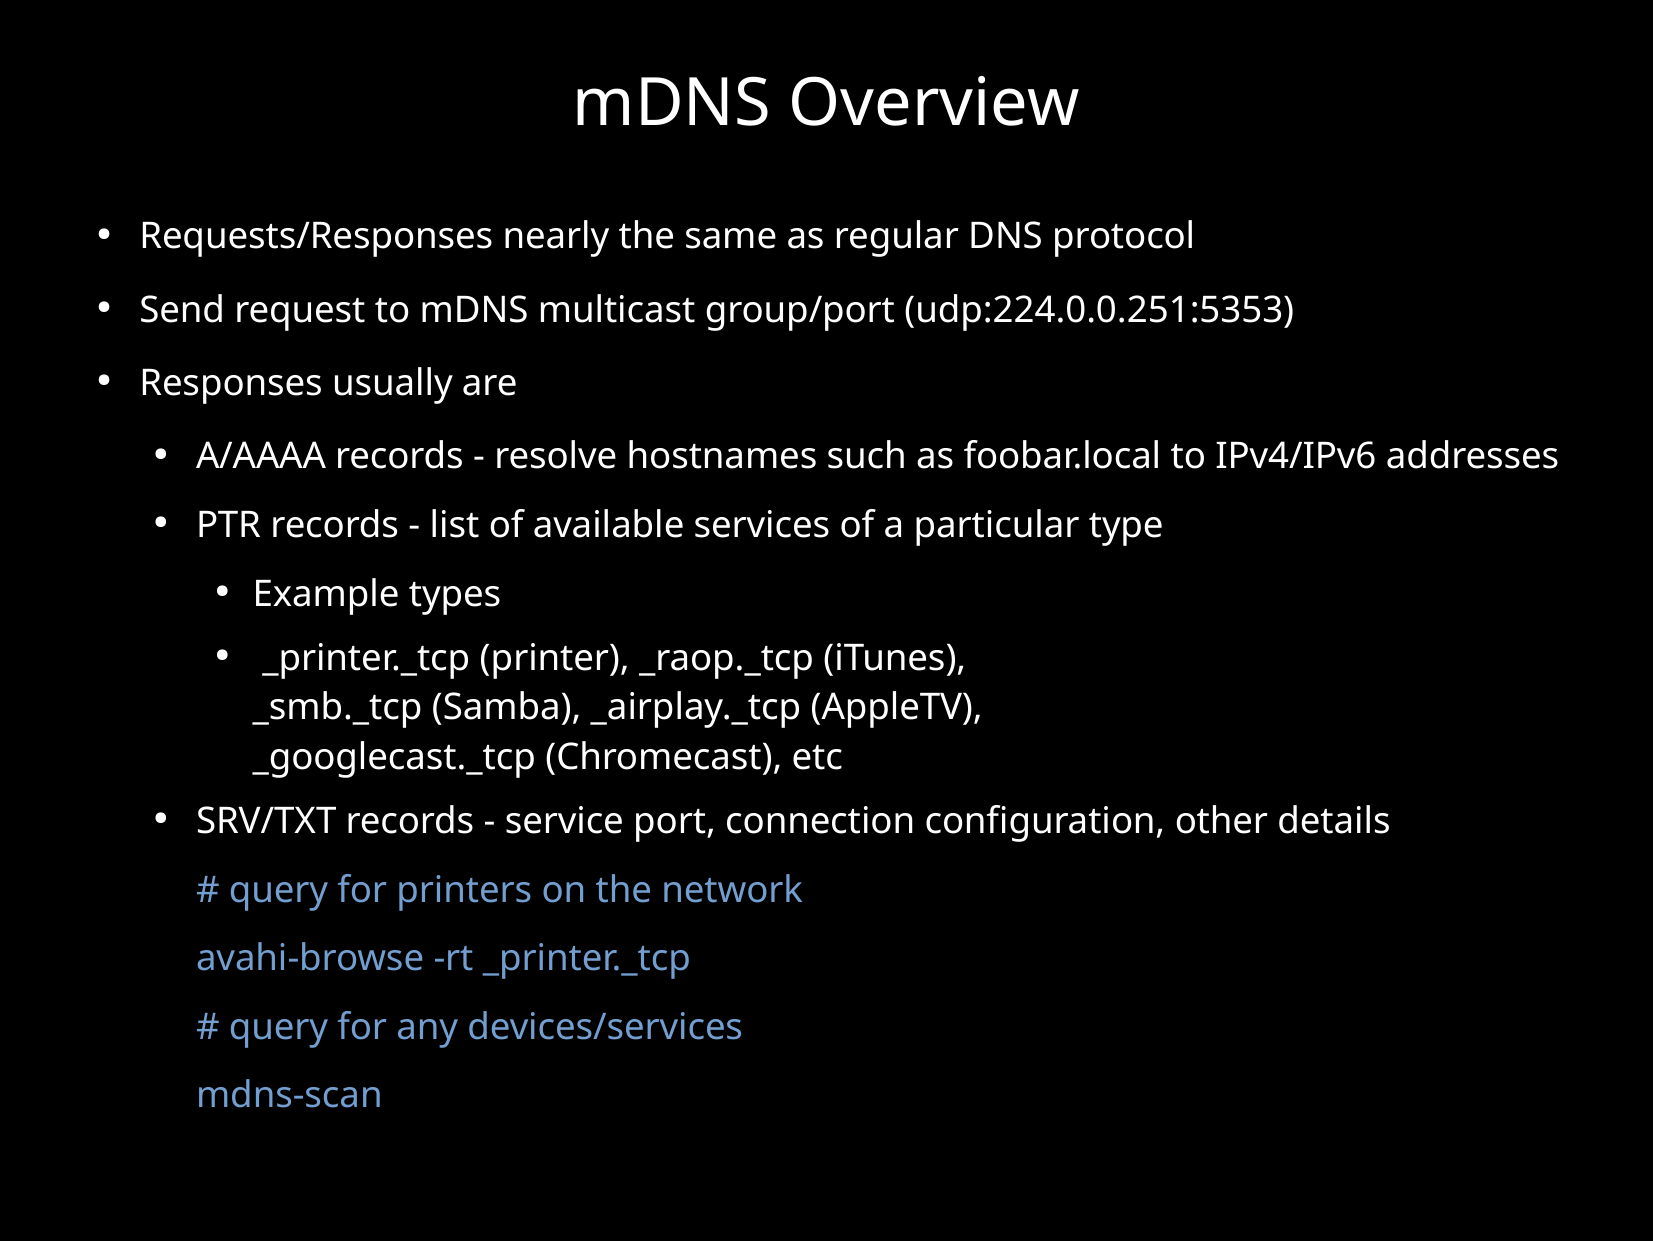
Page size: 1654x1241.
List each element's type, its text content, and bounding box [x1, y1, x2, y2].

list Requests/Responses nearly the same as regular DNS protocol Send request to mDNS multicast group/port (udp:224.0.0.251:5353) Responses usually are A/AAAA records - resolve hostnames such as foobar.local to IPv4/IPv6 addresses PTR records - list of available services of a particular type Example types _printer._tcp (printer), _raop._tcp (iTunes), _smb._tcp (Samba), _airplay._tcp (AppleTV), _googlecast._tcp (Chromecast), etc SRV/TXT records - service port, connection configuration, other details # query for printers on the network avahi-browse -rt _printer._tcp # query for any devices/services mdns-scan [82, 210, 1571, 1171]
title mDNS Overview [82, 49, 1571, 151]
